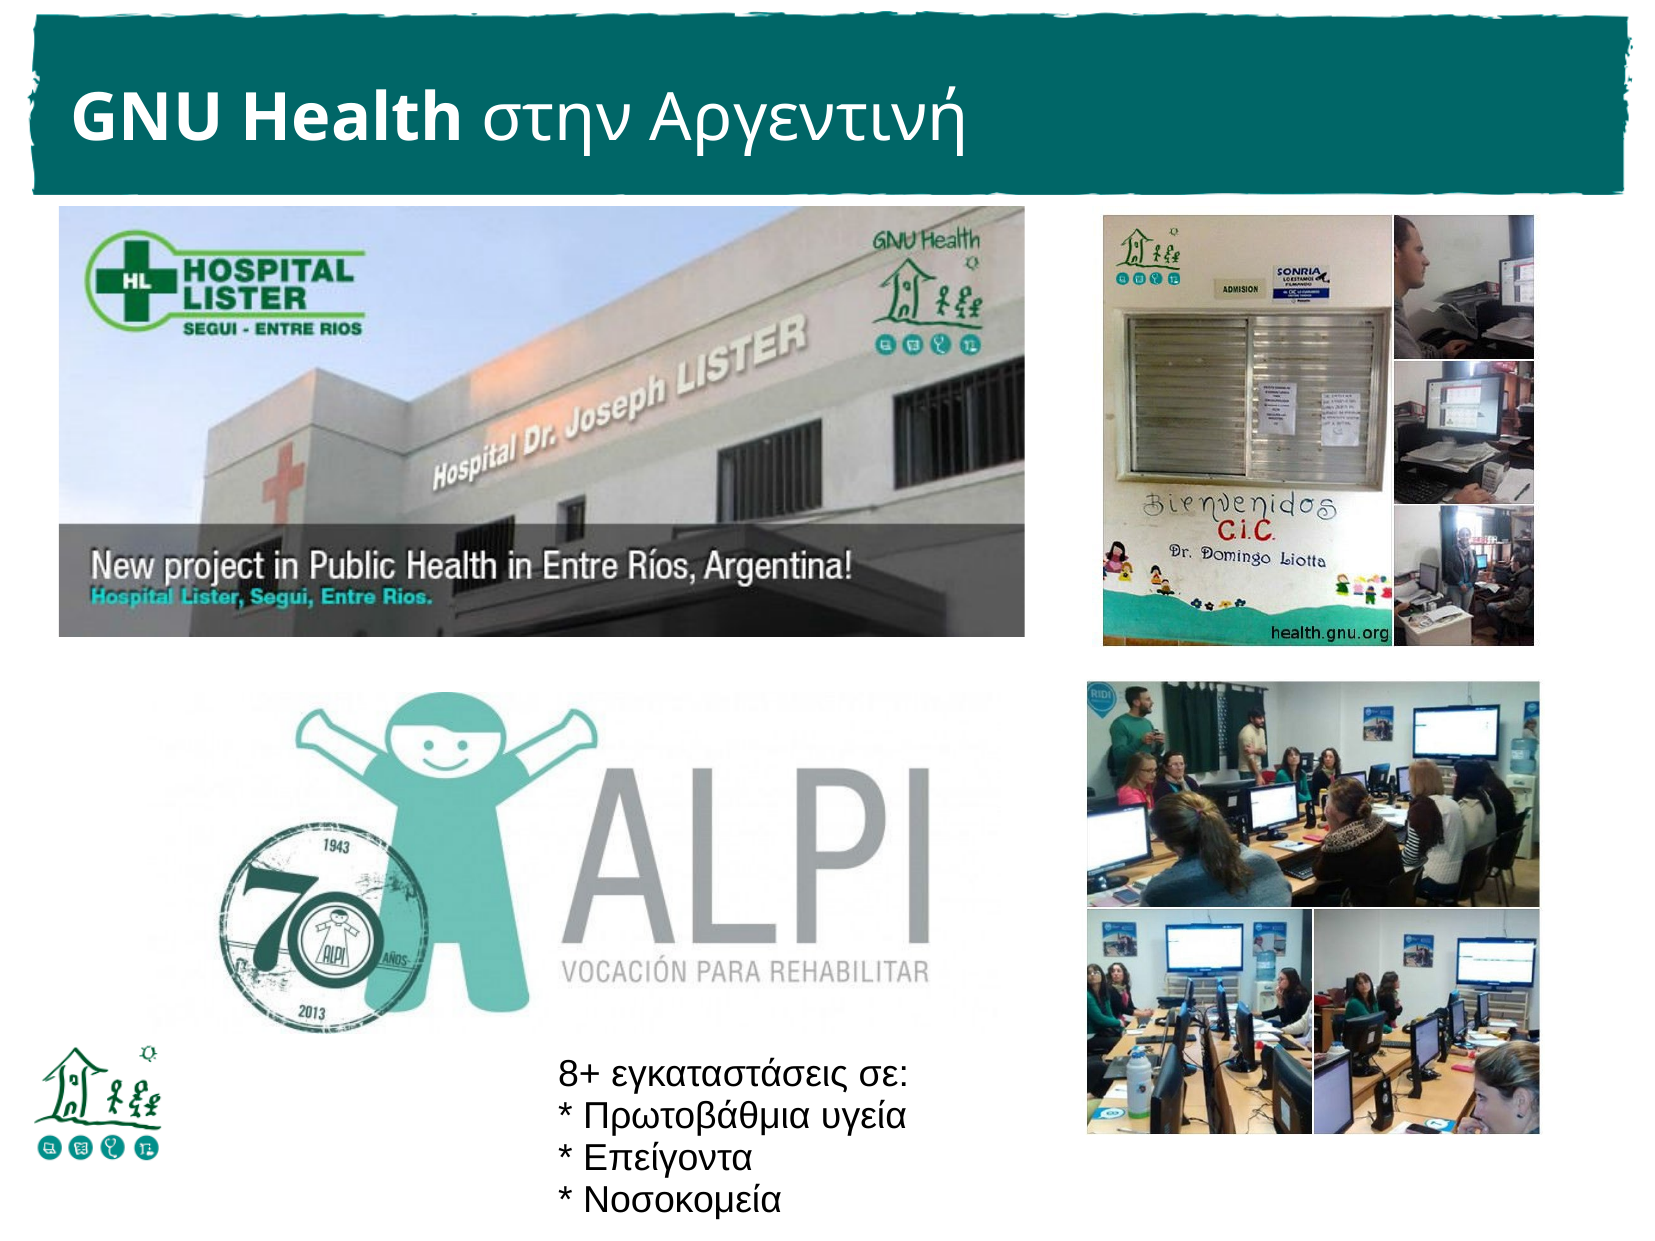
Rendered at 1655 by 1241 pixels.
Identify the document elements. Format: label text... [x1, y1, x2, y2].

text_box [1082, 679, 1545, 1137]
text_box [1092, 207, 1541, 650]
text_box [148, 692, 1001, 1033]
text_box 8+ εγκαταστάσεις σε: * Πρωτοβάθμια υγεία * Επείγοντα * Νοσοκομεία [543, 1045, 1040, 1229]
text_box [59, 207, 1025, 636]
title GNU Health στην Αργεντινή [48, 74, 1607, 179]
picture [0, 0, 1654, 1211]
